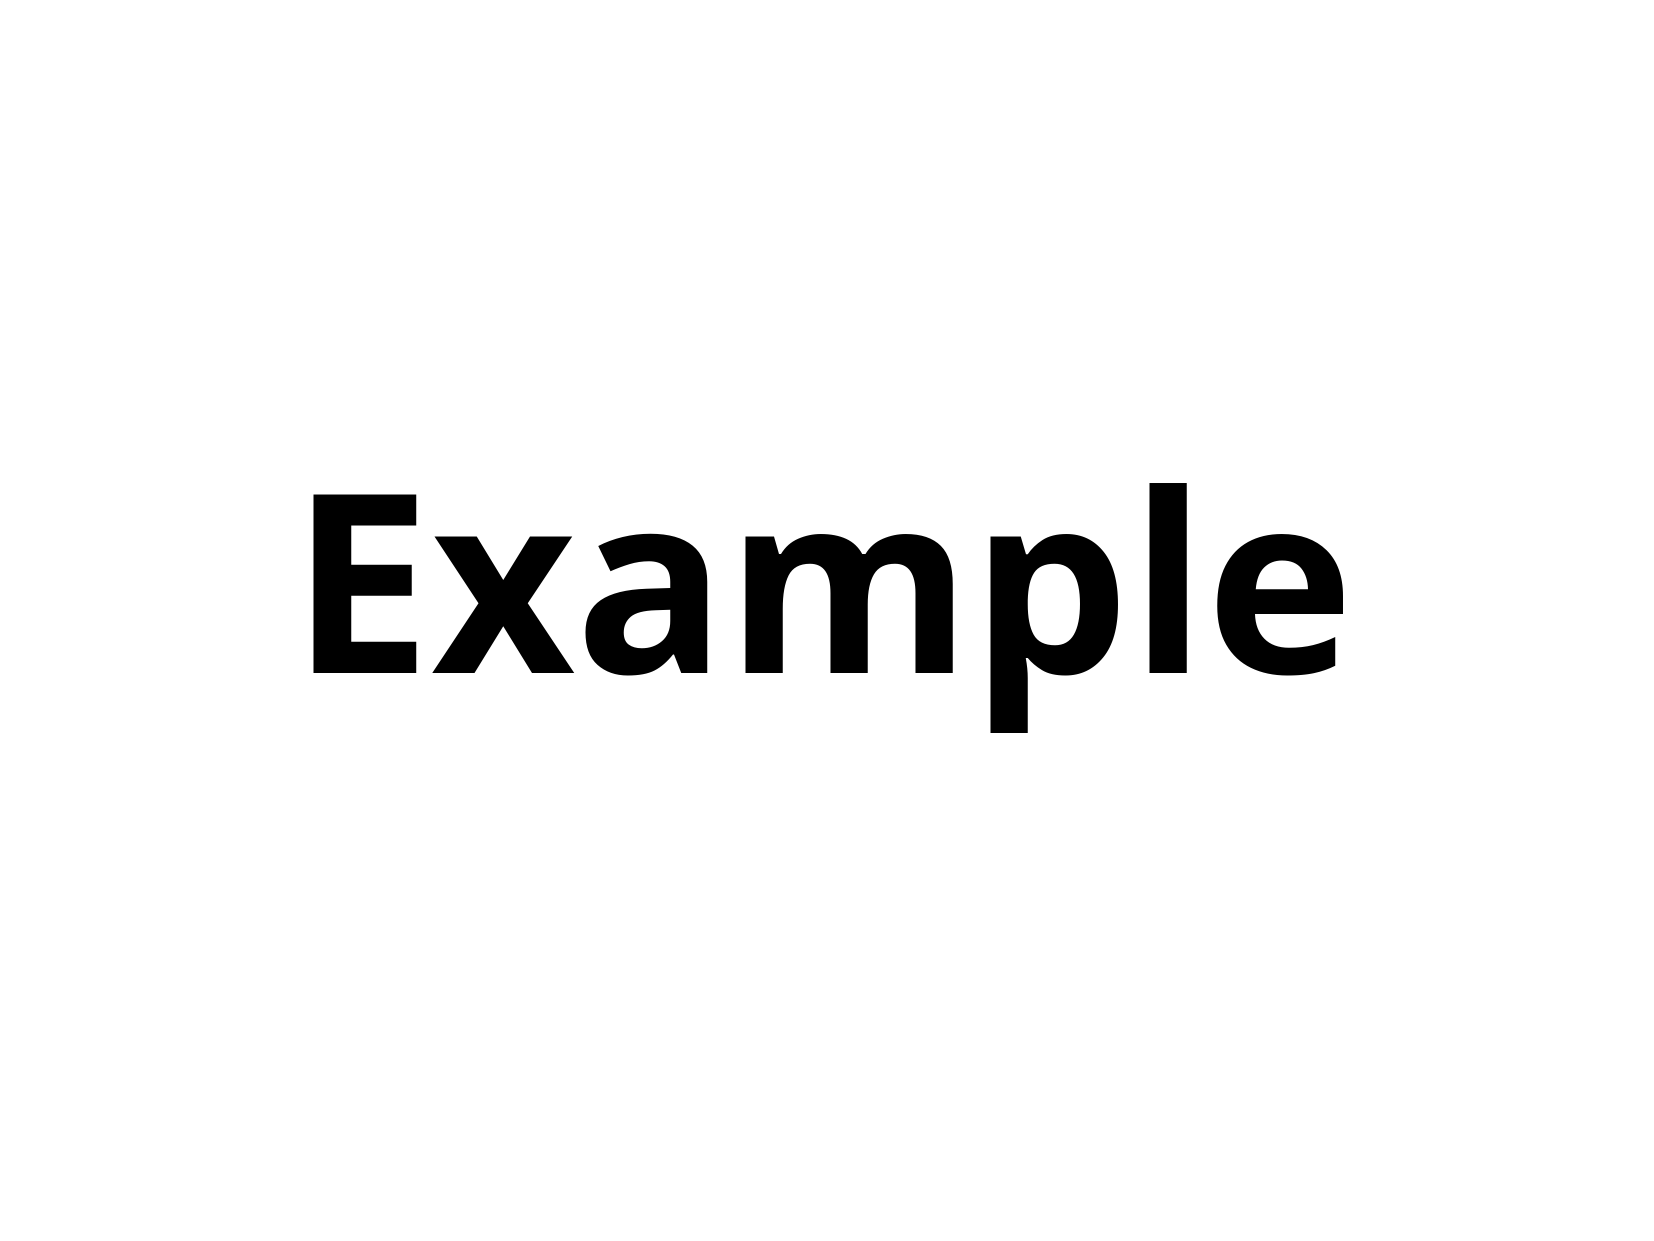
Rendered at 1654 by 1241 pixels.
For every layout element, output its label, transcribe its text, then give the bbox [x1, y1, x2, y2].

title Example [78, 322, 1567, 831]
